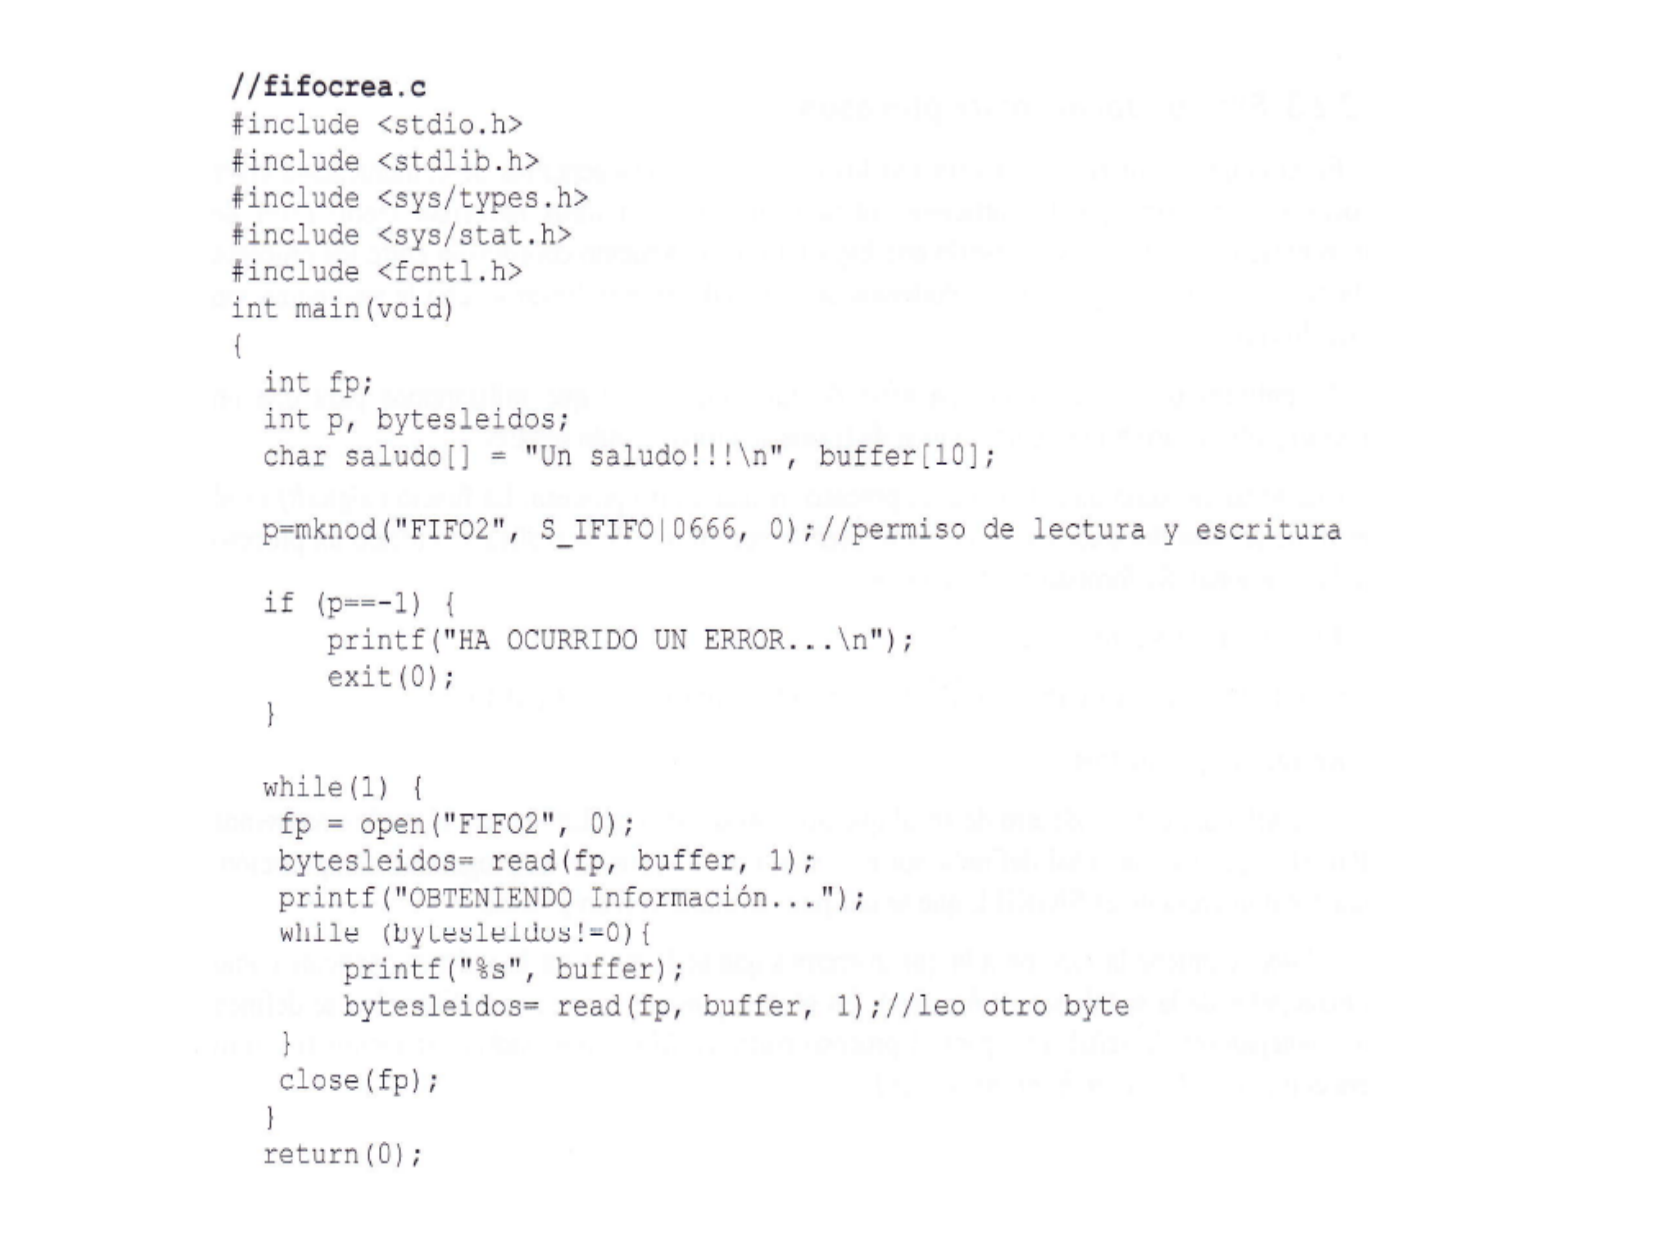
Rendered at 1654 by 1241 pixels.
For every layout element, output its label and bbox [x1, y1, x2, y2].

picture [188, 53, 1368, 1193]
text_box [23, 35, 1583, 177]
